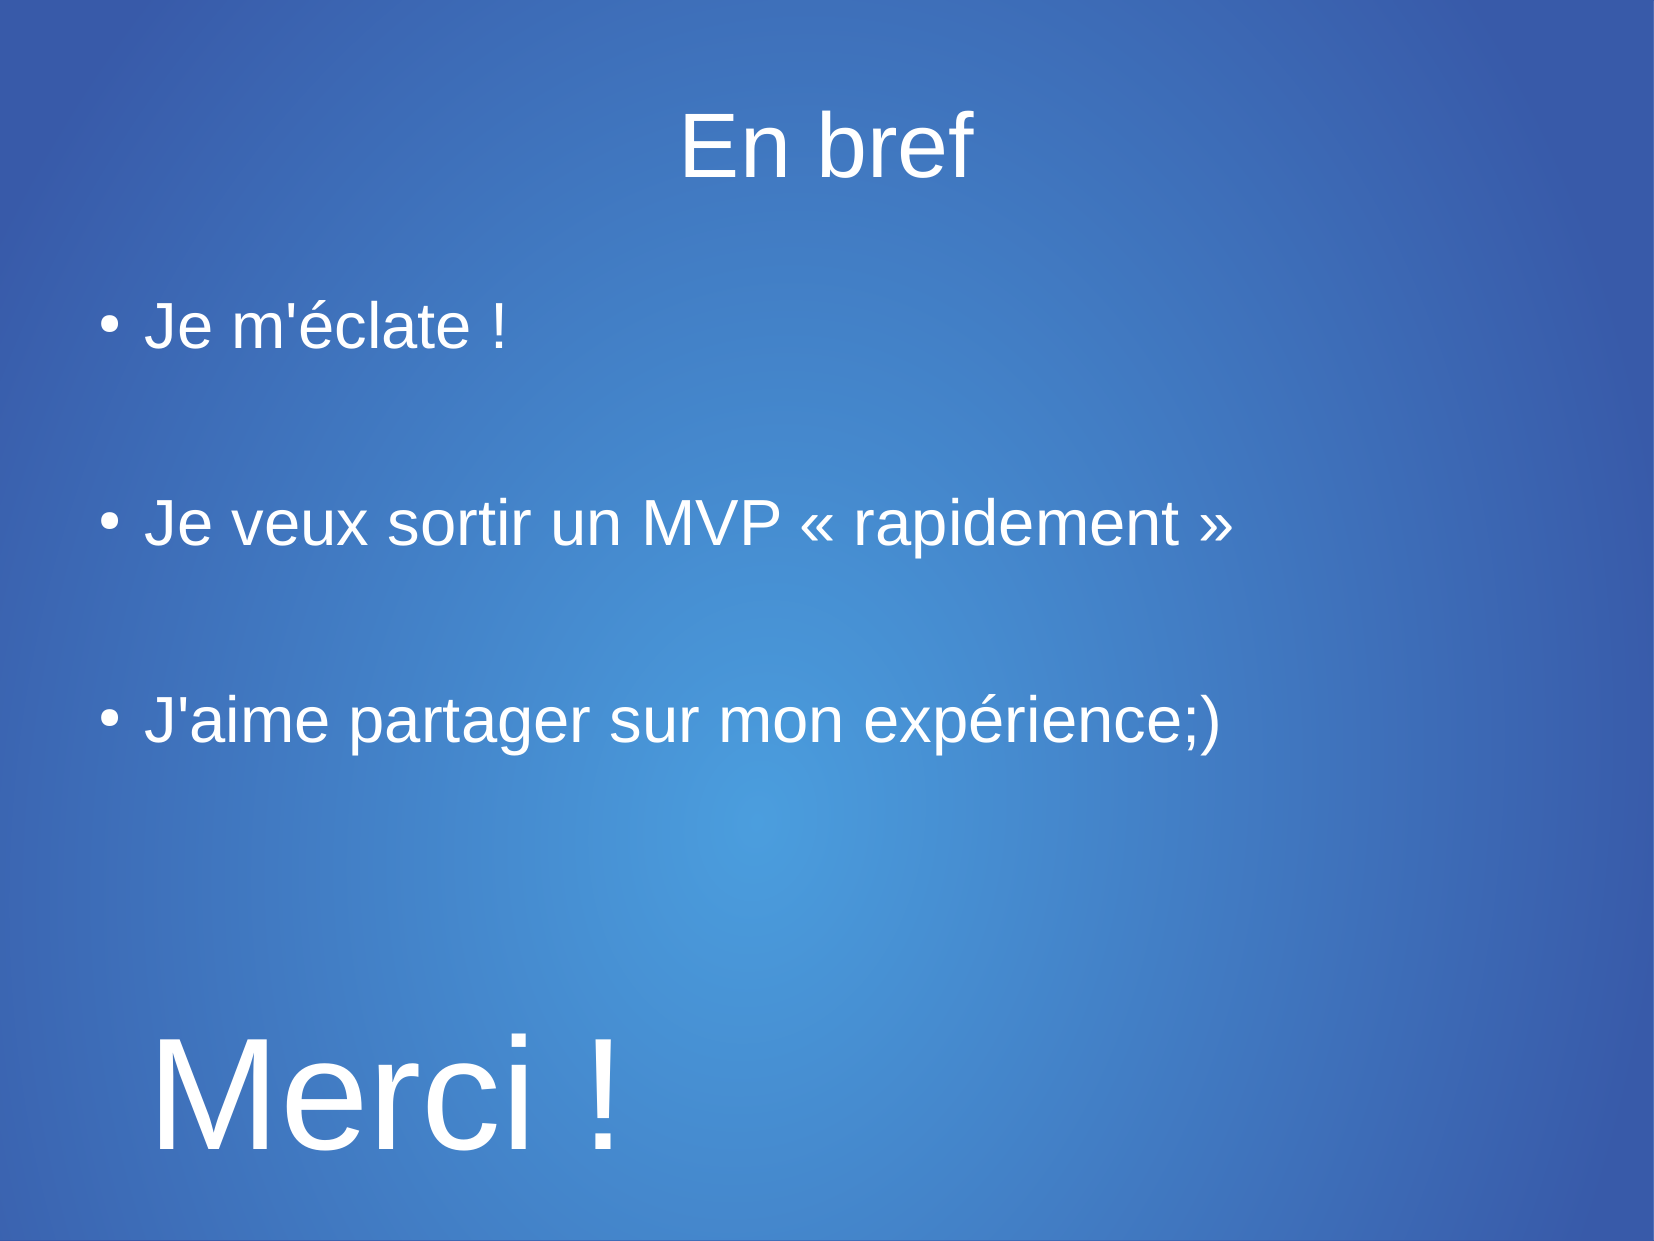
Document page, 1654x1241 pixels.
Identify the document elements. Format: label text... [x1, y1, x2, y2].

title En bref [82, 50, 1571, 243]
picture [0, 0, 1654, 1241]
list Je m'éclate ! Je veux sortir un MVP « rapidement » J'aime partager sur mon expérience;) Merci ! [82, 289, 1571, 1193]
